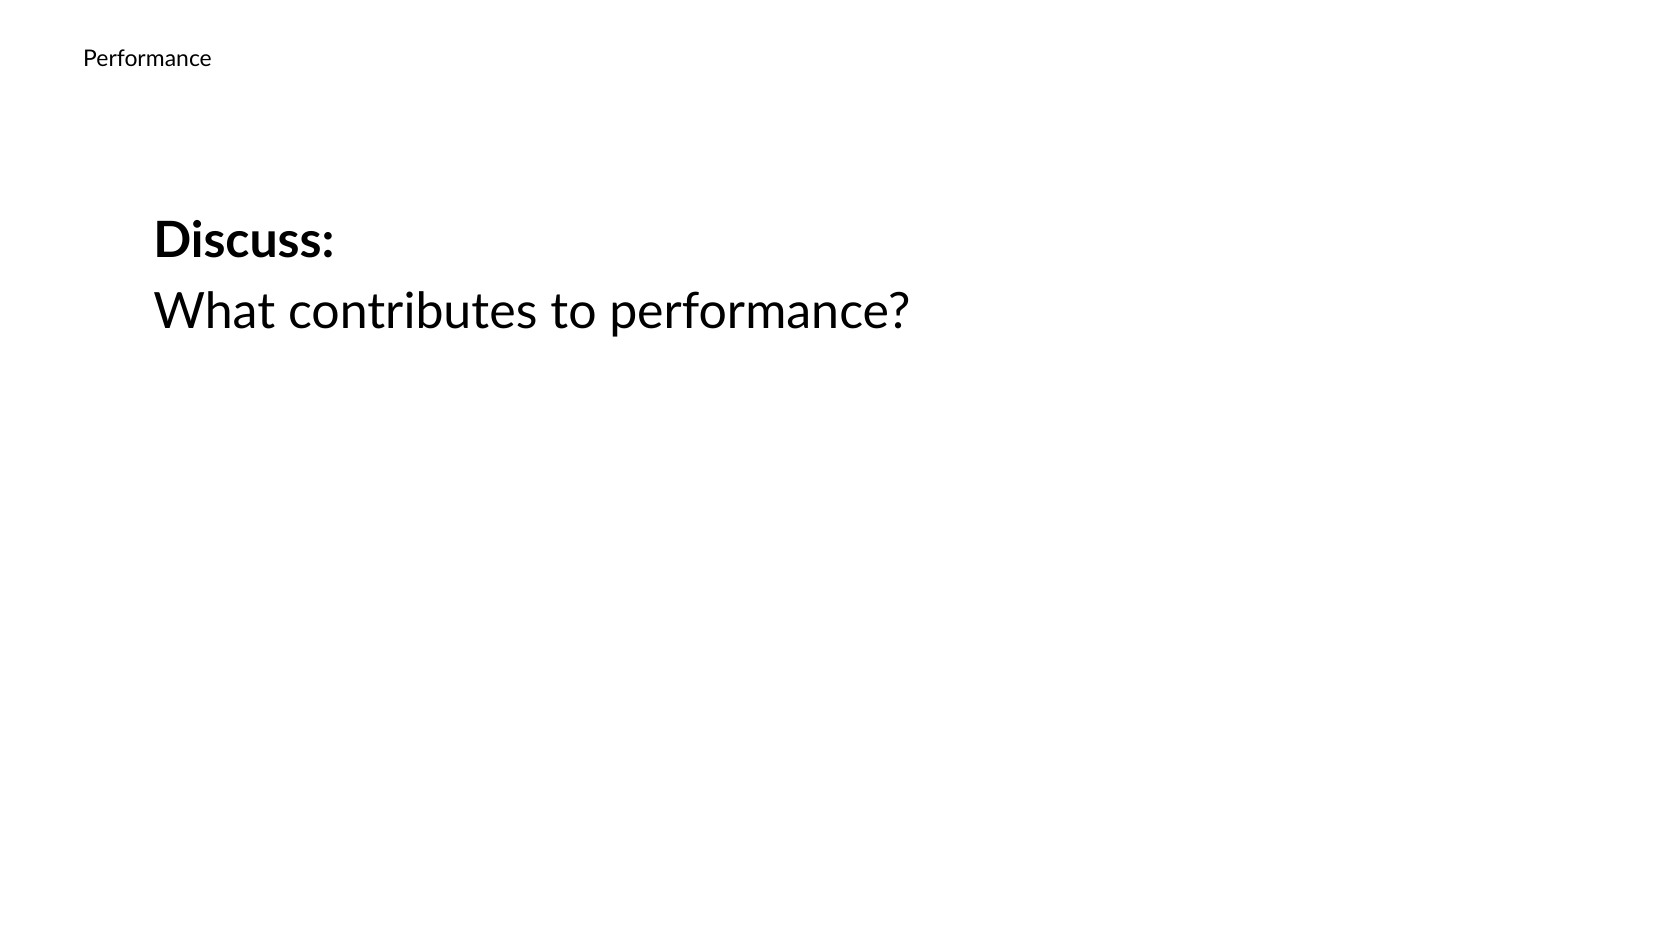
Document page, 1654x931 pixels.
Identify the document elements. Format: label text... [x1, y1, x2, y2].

list Discuss: What contributes to performance? [82, 217, 1571, 839]
title Performance [83, 0, 1571, 119]
